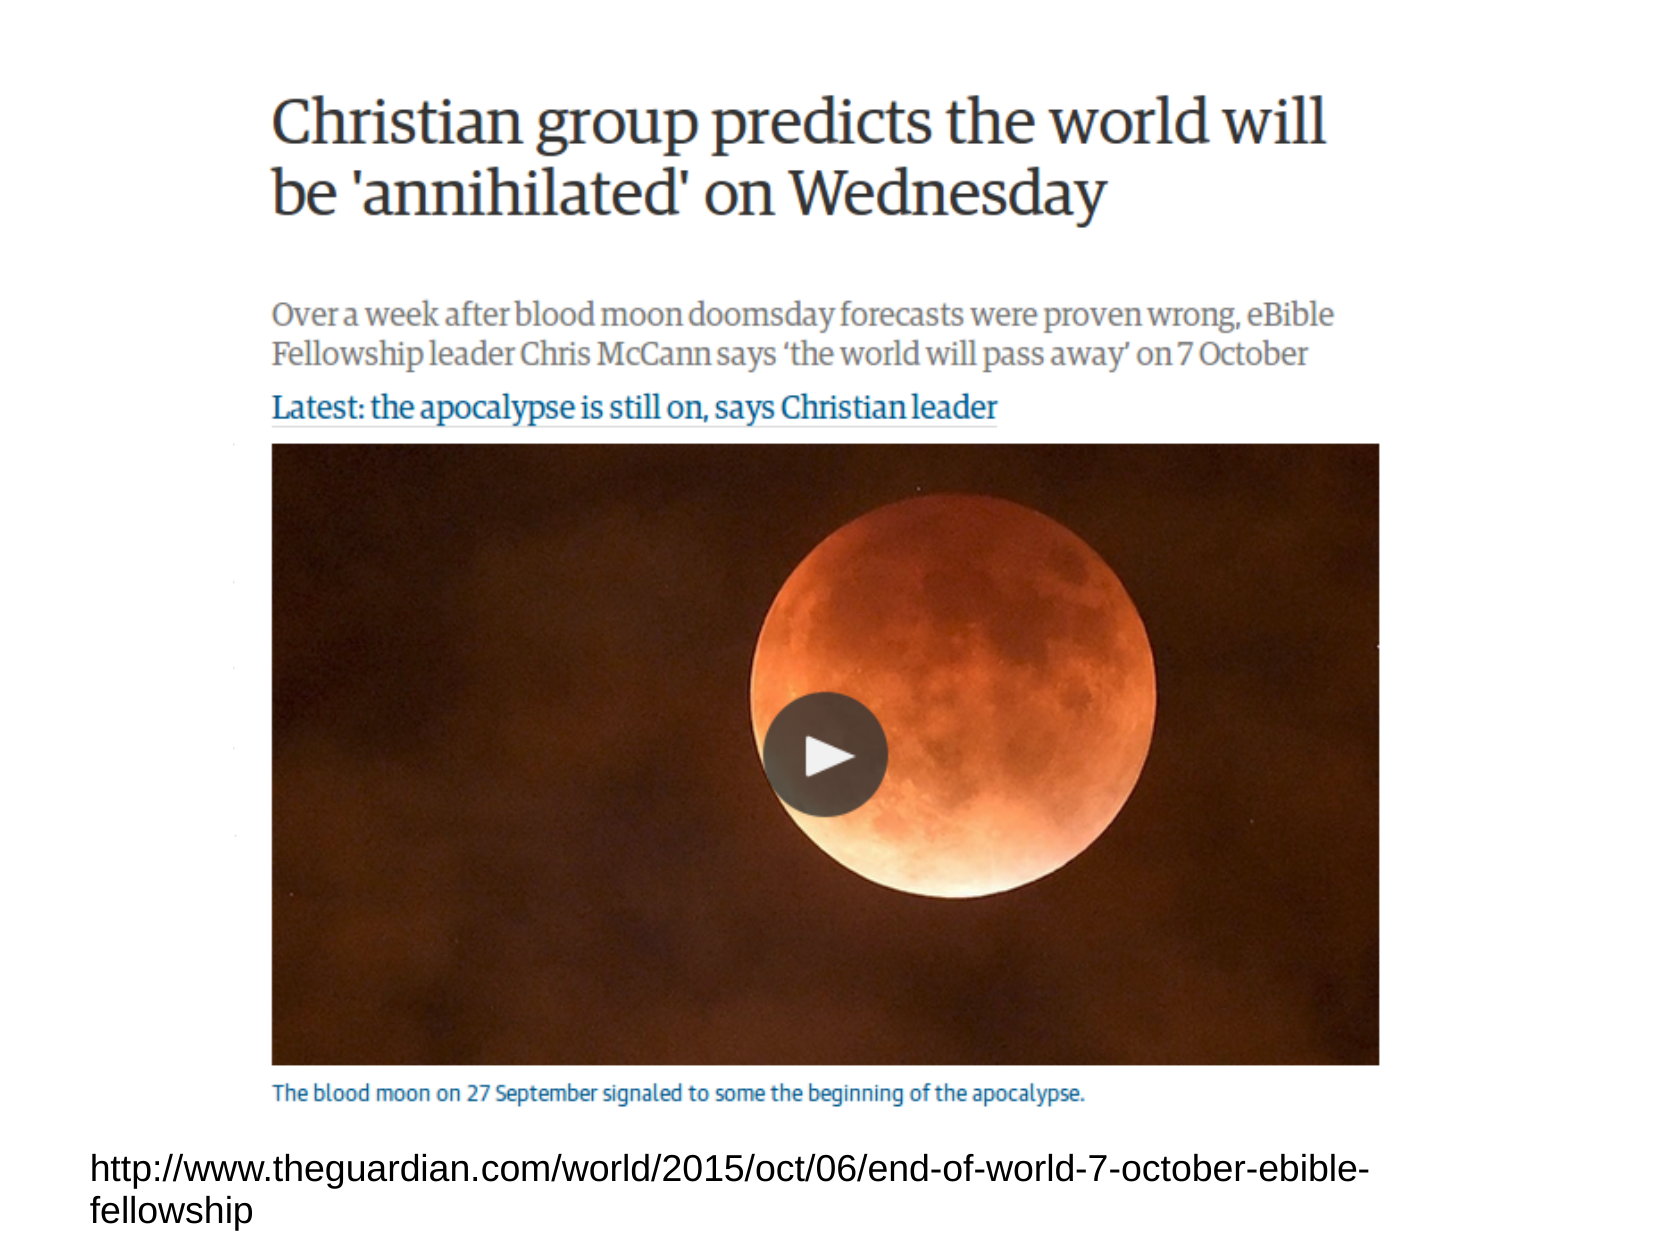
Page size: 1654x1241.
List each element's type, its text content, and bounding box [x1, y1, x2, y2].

text_box http://www.theguardian.com/world/2015/oct/06/end-of-world-7-october-ebible-fellowship [75, 1140, 1550, 1197]
picture [233, 85, 1435, 1139]
